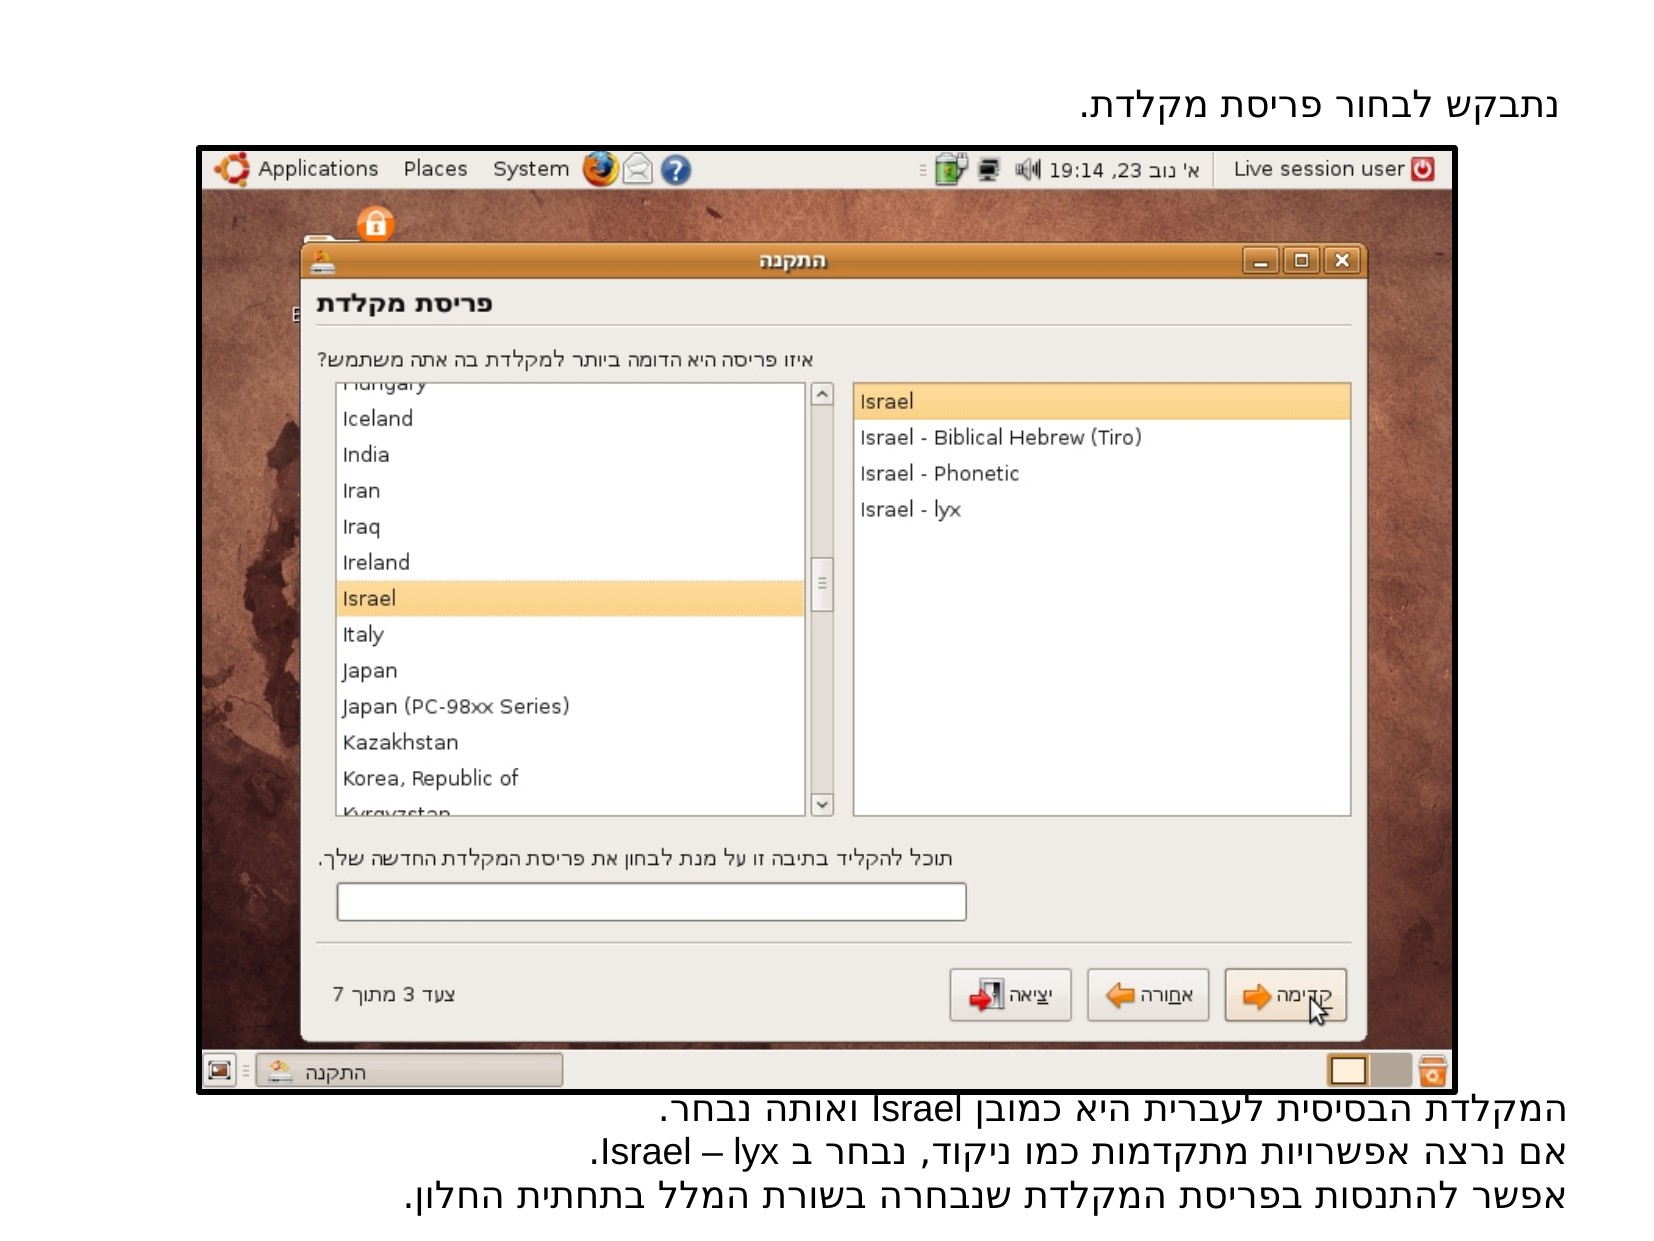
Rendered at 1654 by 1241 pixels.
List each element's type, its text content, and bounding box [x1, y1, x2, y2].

text_box נתבקש לבחור פריסת מקלדת. [225, 75, 1576, 136]
picture [201, 151, 1452, 1089]
text_box המקלדת הבסיסית לעברית היא כמובן Israel ואותה נבחר. אם נרצה אפשרויות מתקדמות כמו ניקוד, נבחר ב Israel – lyx. אפשר להתנסות בפריסת המקלדת שנבחרה בשורת המלל בתחתית החלון. [77, 1079, 1584, 1241]
